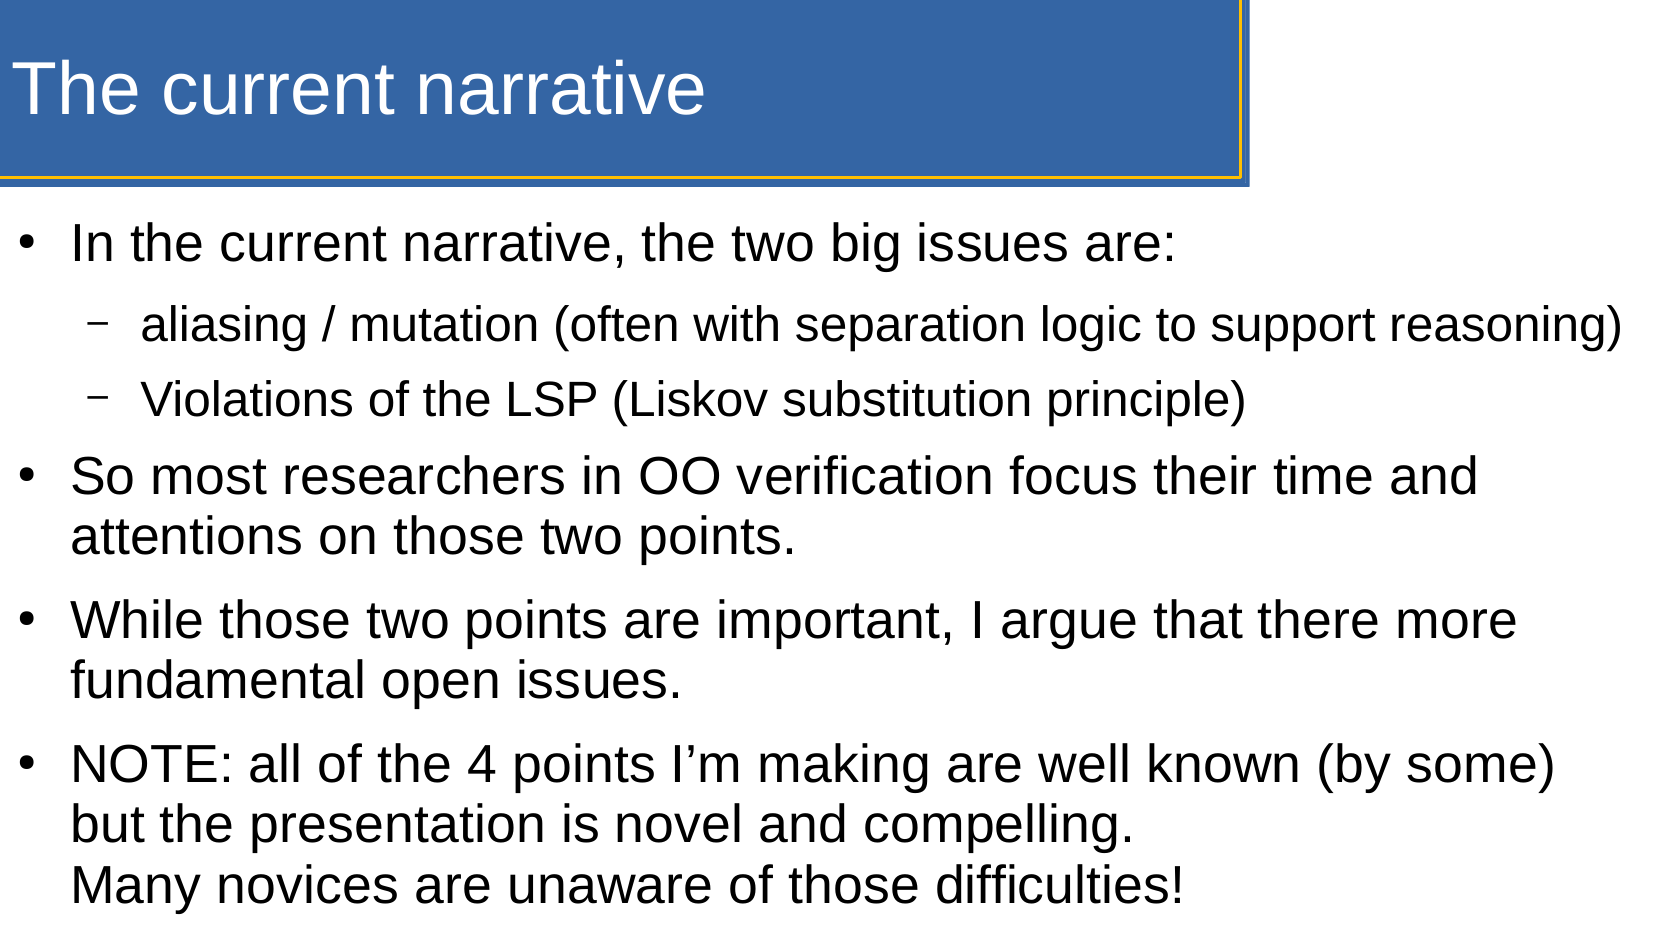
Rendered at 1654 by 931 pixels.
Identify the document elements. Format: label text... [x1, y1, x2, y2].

title The current narrative [11, 14, 1164, 163]
list In the current narrative, the two big issues are: aliasing / mutation (often with separation logic to support reasoning) Violations of the LSP (Liskov substitution principle) So most researchers in OO verification focus their time and attentions on those two points. While those two points are important, I argue that there more fundamental open issues. NOTE: all of the 4 points I’m making are well known (by some) but the presentation is novel and compelling. Many novices are unaware of those difficulties! [0, 213, 1651, 919]
